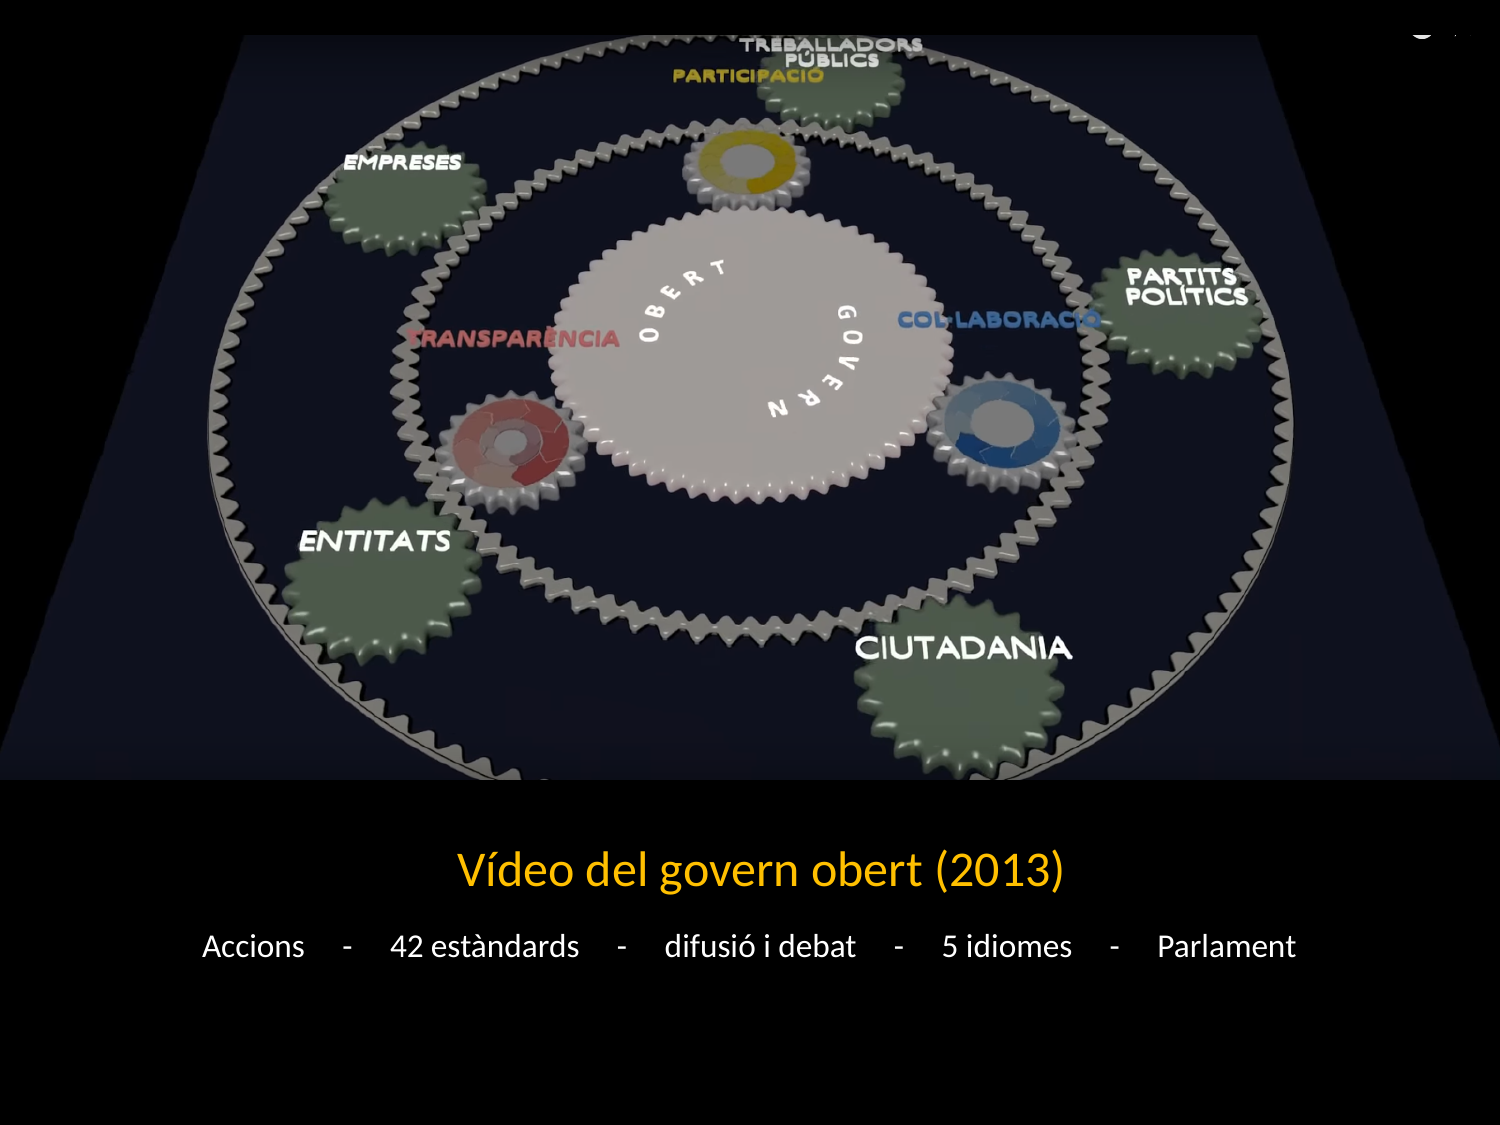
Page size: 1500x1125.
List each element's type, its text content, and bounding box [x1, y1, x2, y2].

text_box Vídeo del govern obert (2013) [442, 828, 1081, 904]
text_box Accions - 42 estàndards - difusió i debat - 5 idiomes - Parlament [0, 925, 1500, 993]
picture [0, 35, 1500, 780]
